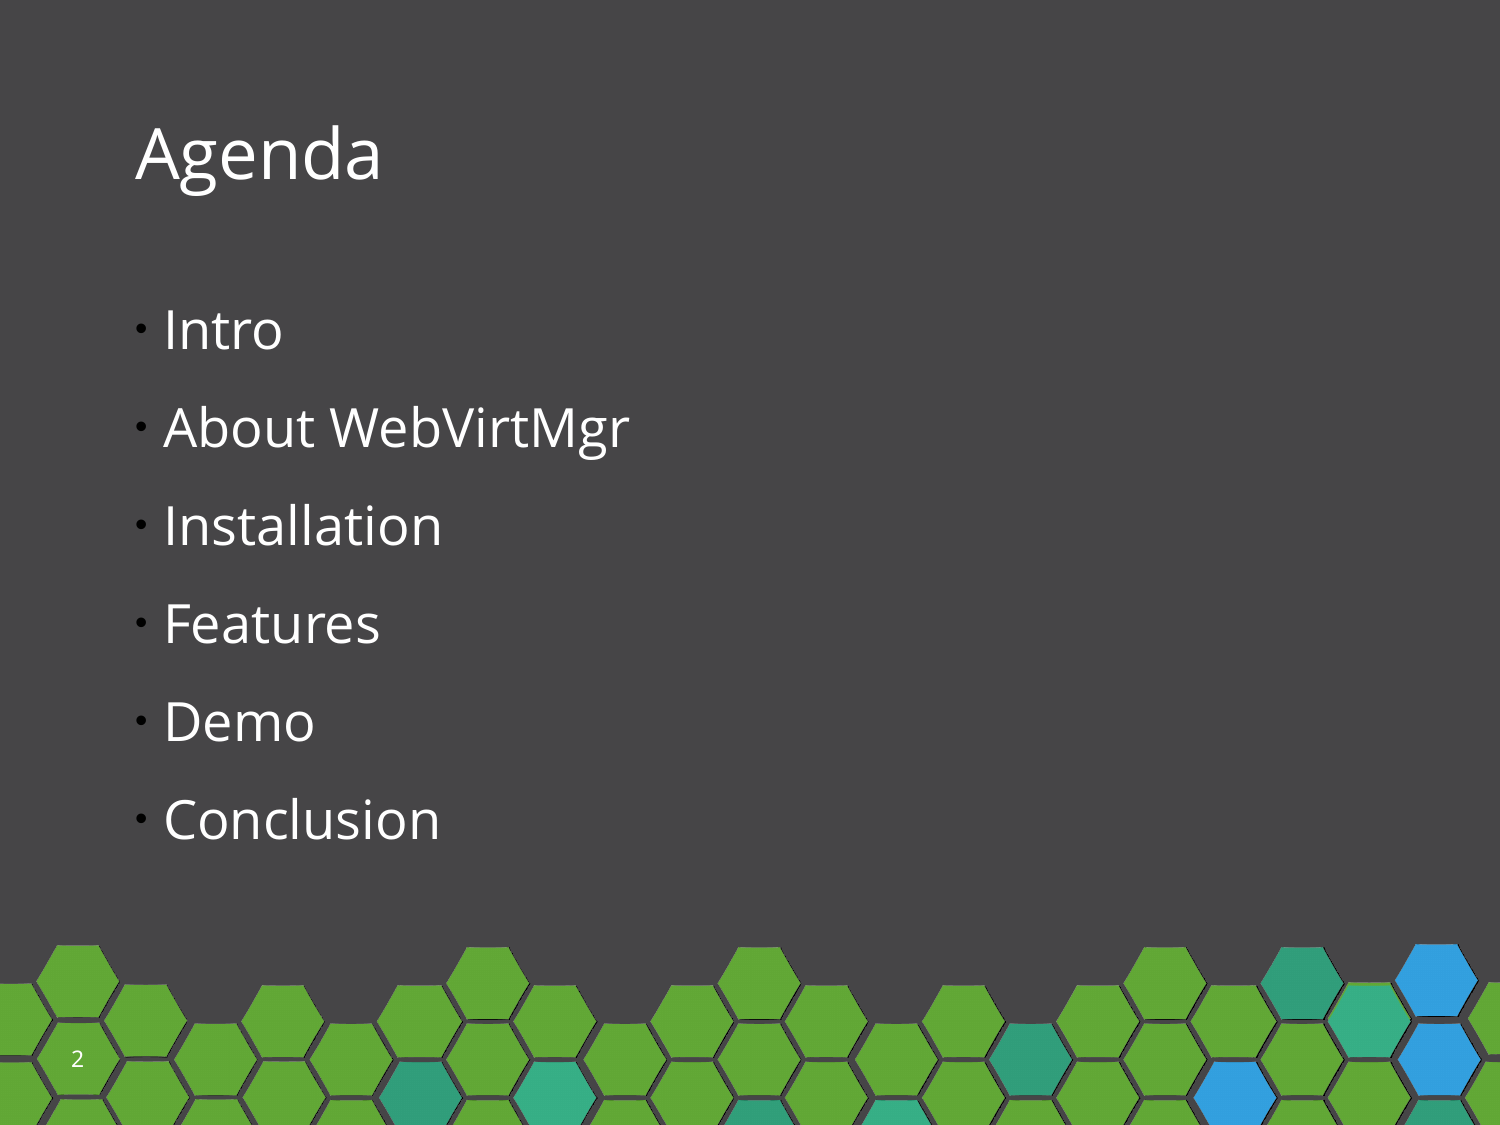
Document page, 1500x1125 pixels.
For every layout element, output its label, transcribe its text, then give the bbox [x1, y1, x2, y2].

title Agenda [135, 71, 1372, 234]
list Intro About WebVirtMgr Installation Features Demo Conclusion [135, 291, 1372, 945]
picture [0, 944, 1500, 1125]
